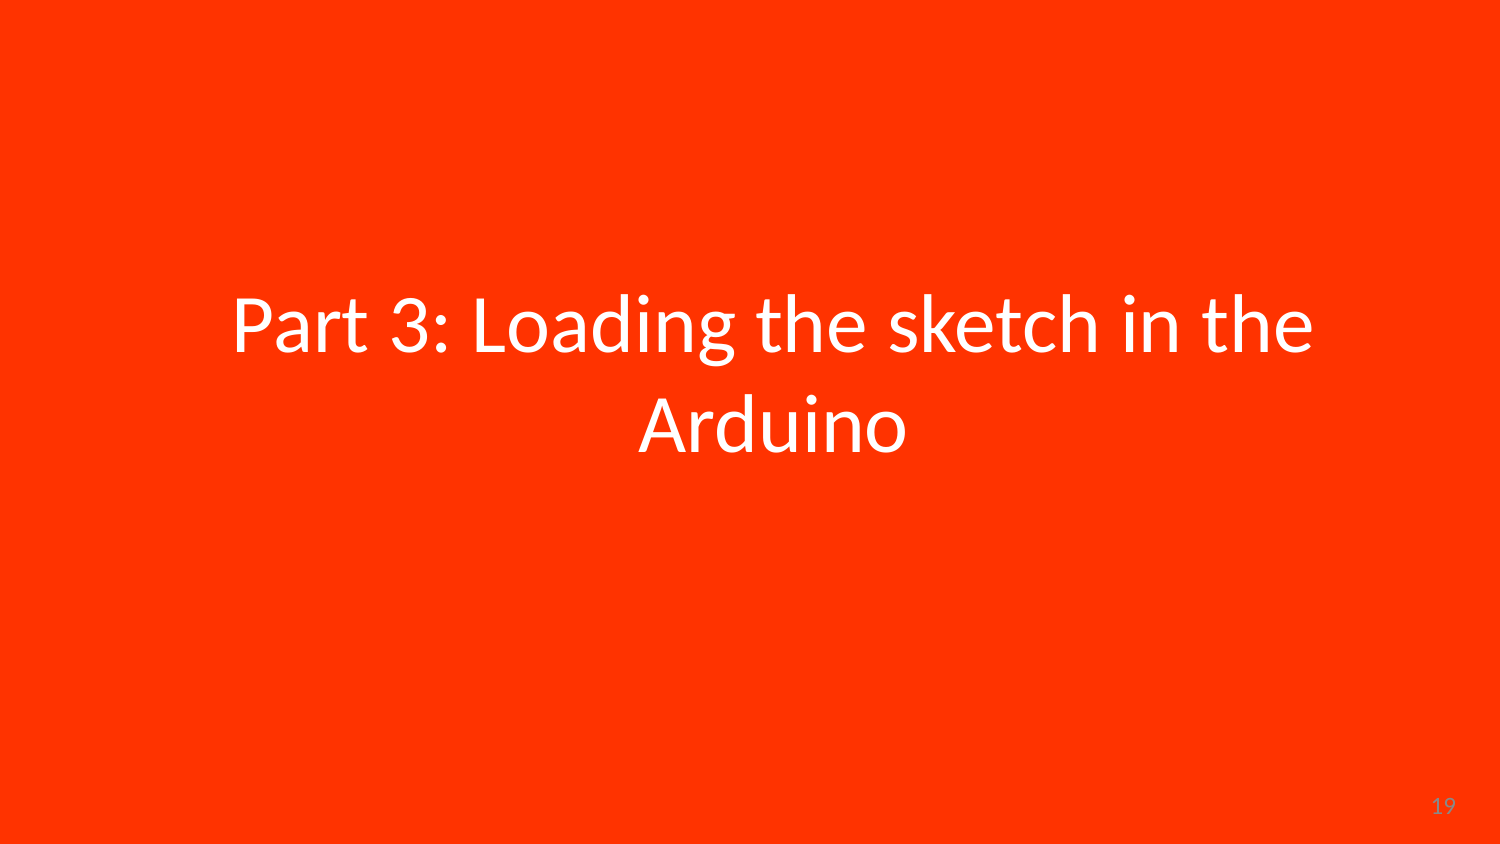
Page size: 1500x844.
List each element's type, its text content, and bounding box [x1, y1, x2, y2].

text_box 19 [1415, 782, 1500, 828]
title Part 3: Loading the sketch in the Arduino [112, 262, 1436, 443]
